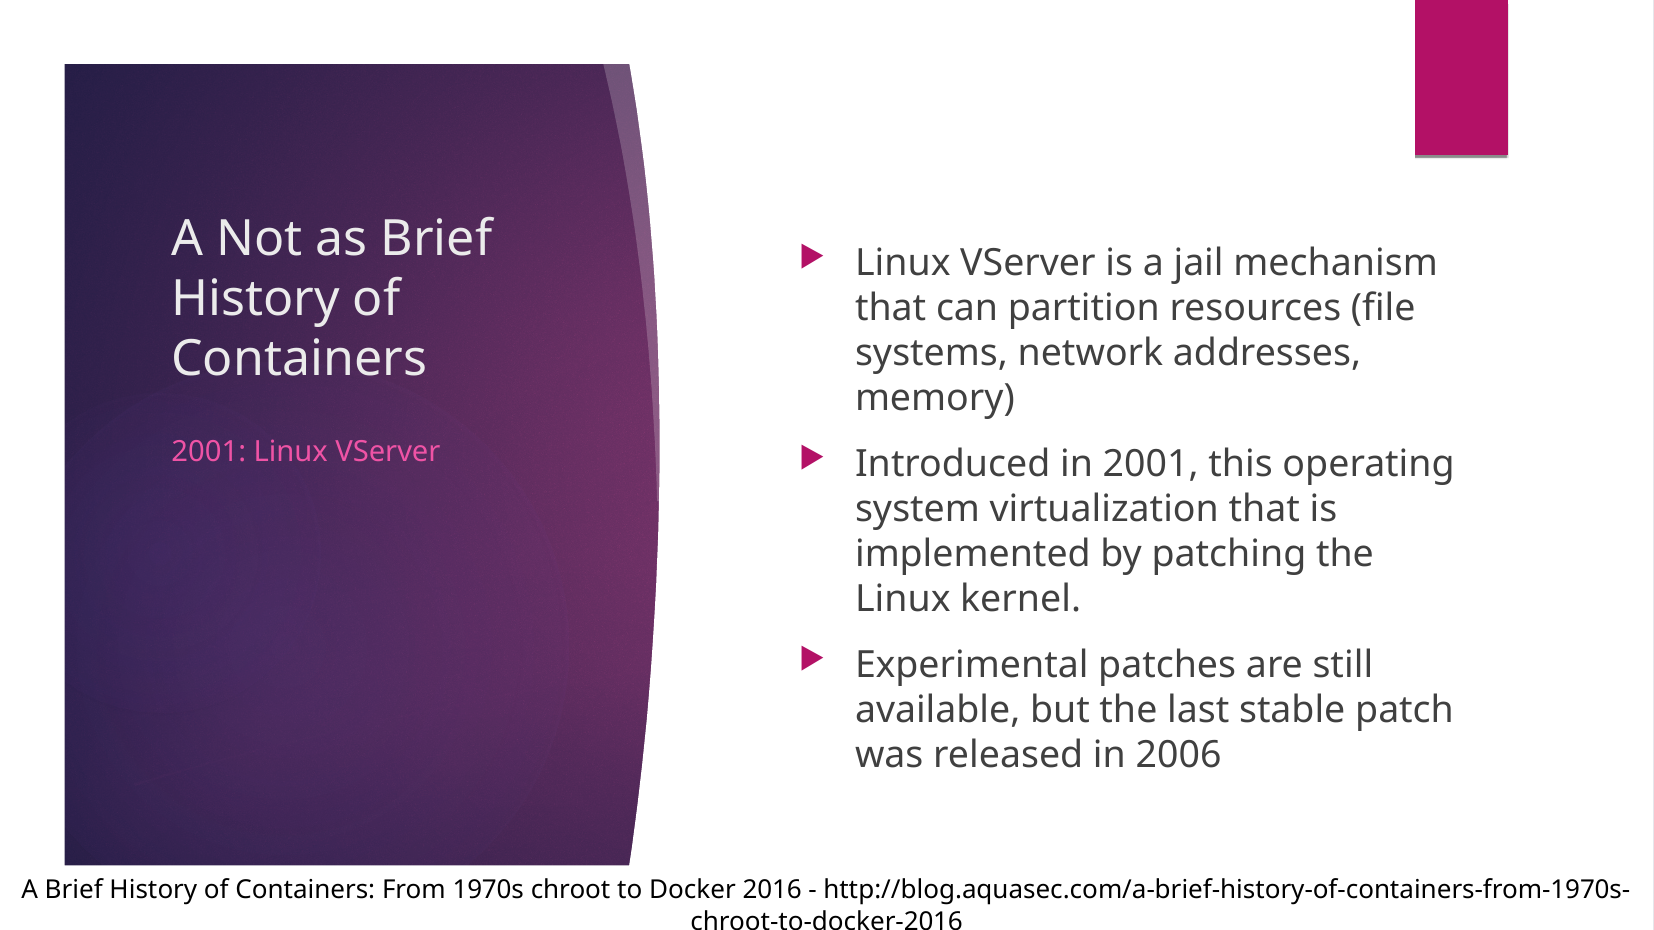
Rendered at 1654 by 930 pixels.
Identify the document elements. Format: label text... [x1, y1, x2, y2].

list 2001: Linux VServer [156, 424, 536, 817]
picture [65, 64, 658, 865]
text_box A Brief History of Containers: From 1970s chroot to Docker 2016 - http://blog.aquasec.com/a-brief-history-of-containers-from-1970s-chroot-to-docker-2016 [0, 865, 1653, 930]
list Linux VServer is a jail mechanism that can partition resources (file systems, network addresses, memory) Introduced in 2001, this operating system virtualization that is implemented by patching the Linux kernel. Experimental patches are still available, but the last stable patch was released in 2006 [783, 196, 1488, 817]
title A Not as Brief History of Containers [156, 175, 536, 393]
